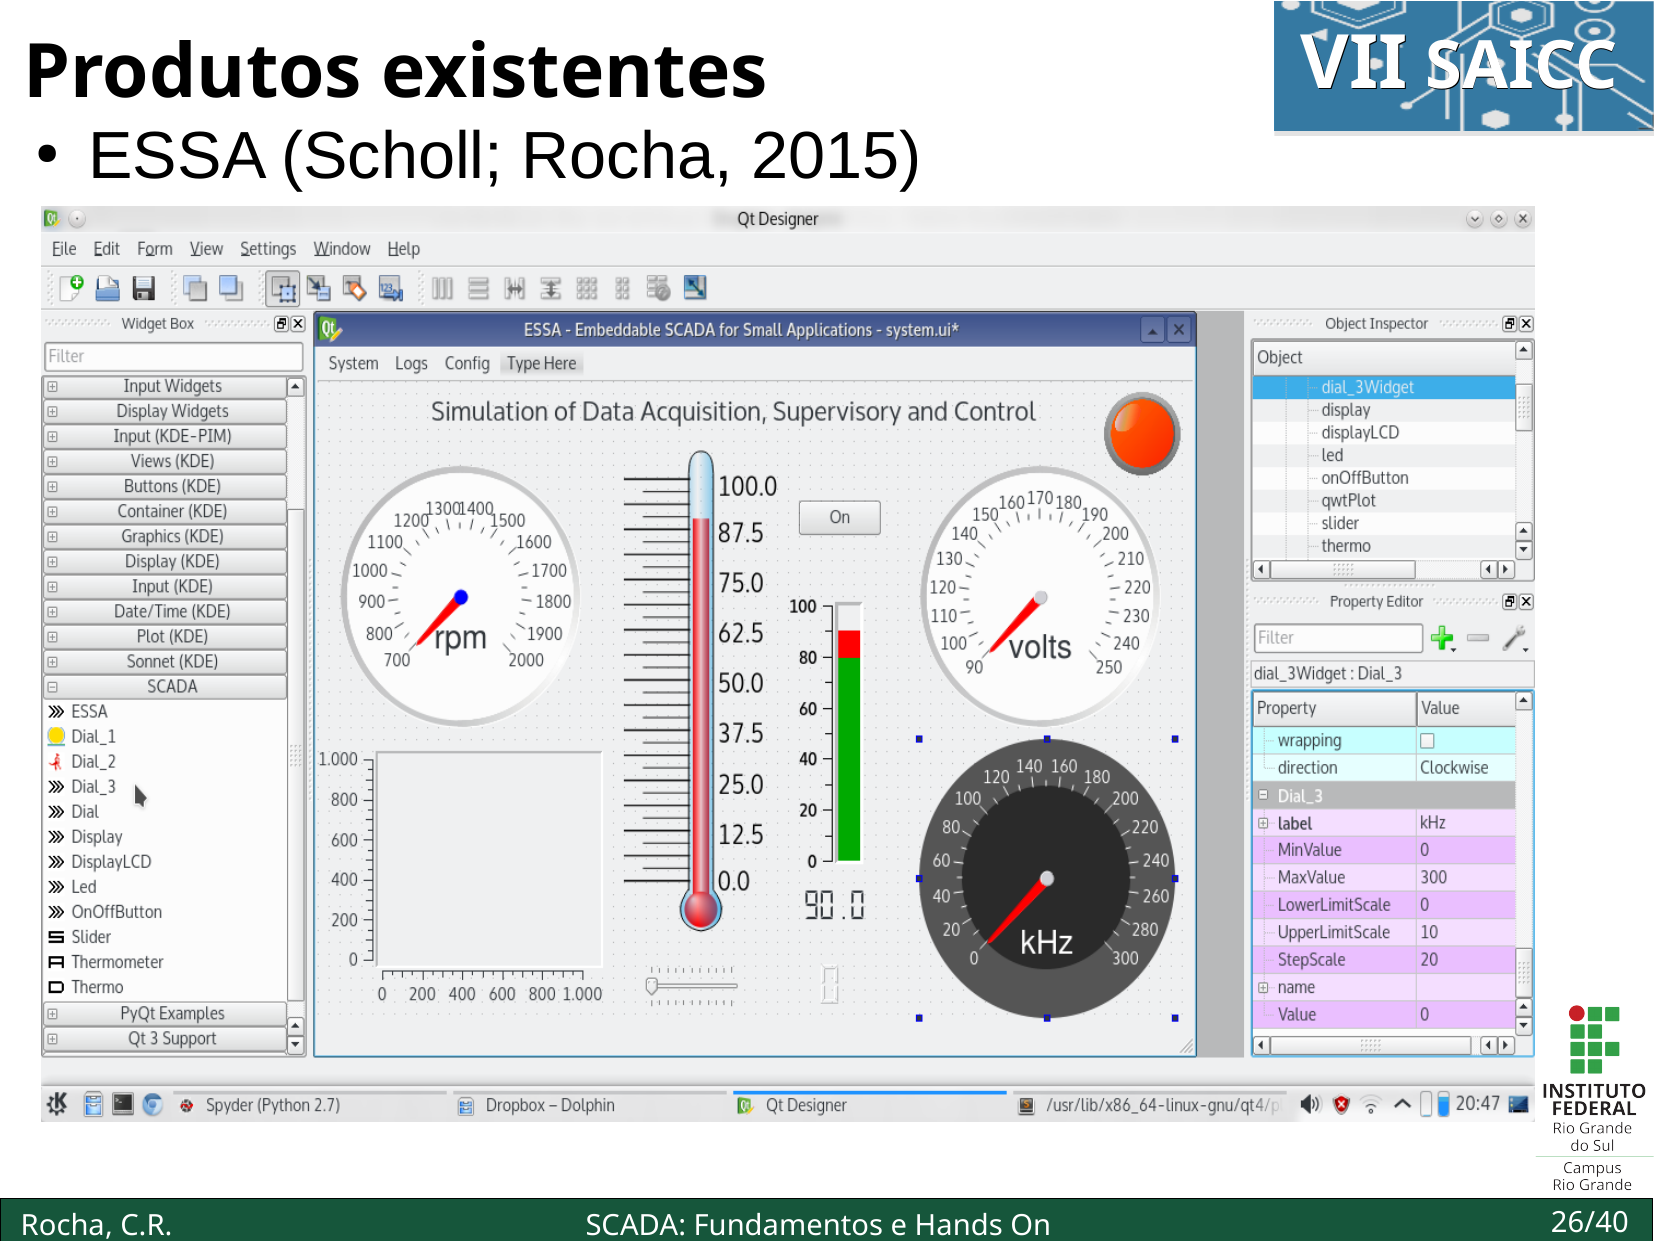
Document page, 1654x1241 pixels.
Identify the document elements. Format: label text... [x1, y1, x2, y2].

picture [41, 206, 1535, 1123]
list ESSA (Scholl; Rocha, 2015) [17, 118, 1625, 1152]
picture [1535, 1003, 1654, 1194]
picture [1274, 1, 1654, 131]
title Produtos existentes [23, 23, 1247, 113]
